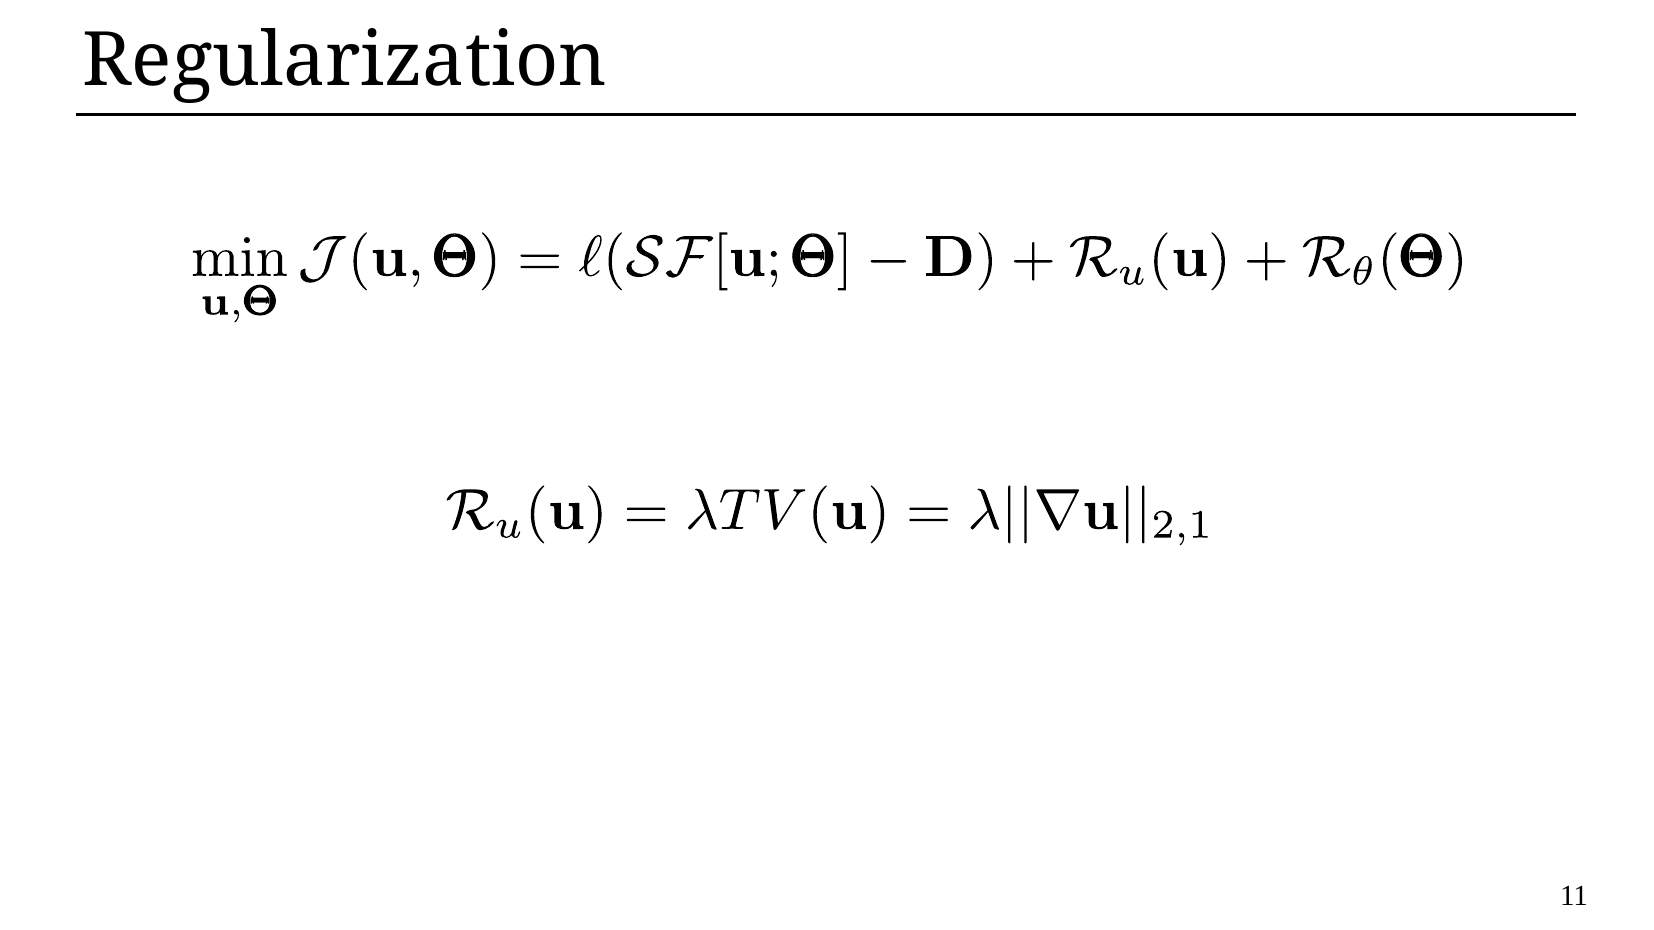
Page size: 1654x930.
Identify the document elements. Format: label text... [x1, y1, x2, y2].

title Regularization [82, 7, 1571, 105]
picture [445, 485, 1208, 546]
picture [188, 230, 1465, 325]
